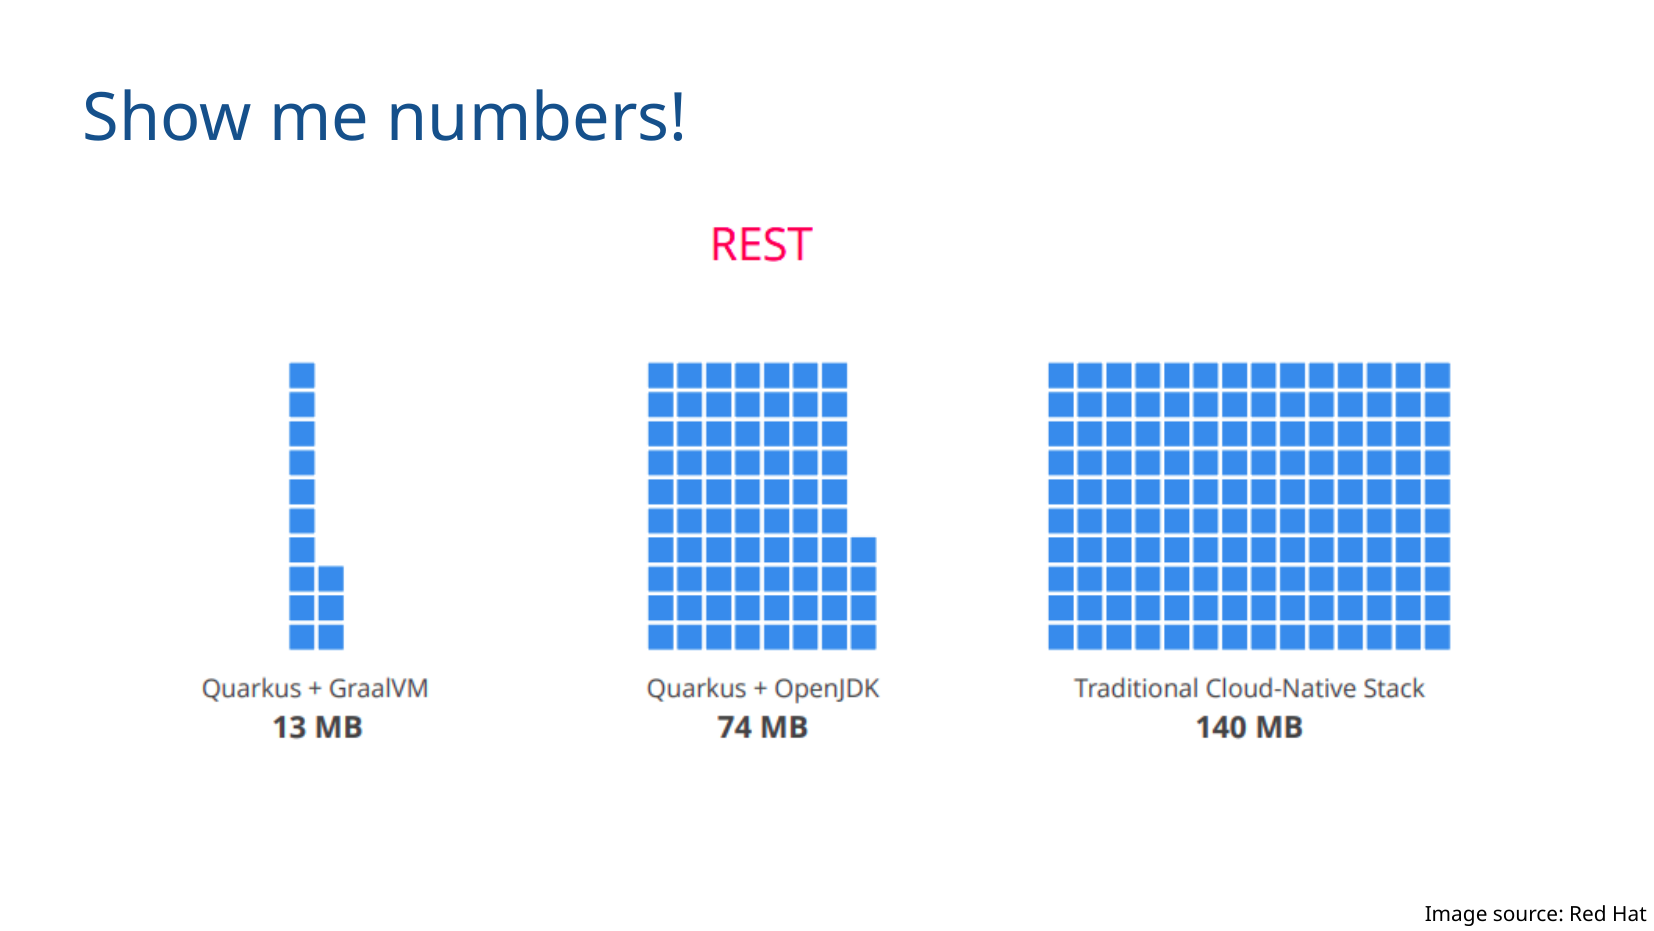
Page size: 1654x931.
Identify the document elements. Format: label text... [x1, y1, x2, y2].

picture [144, 215, 1485, 760]
title Show me numbers! [82, 37, 1571, 193]
text_box Image source: Red Hat [1181, 891, 1654, 931]
